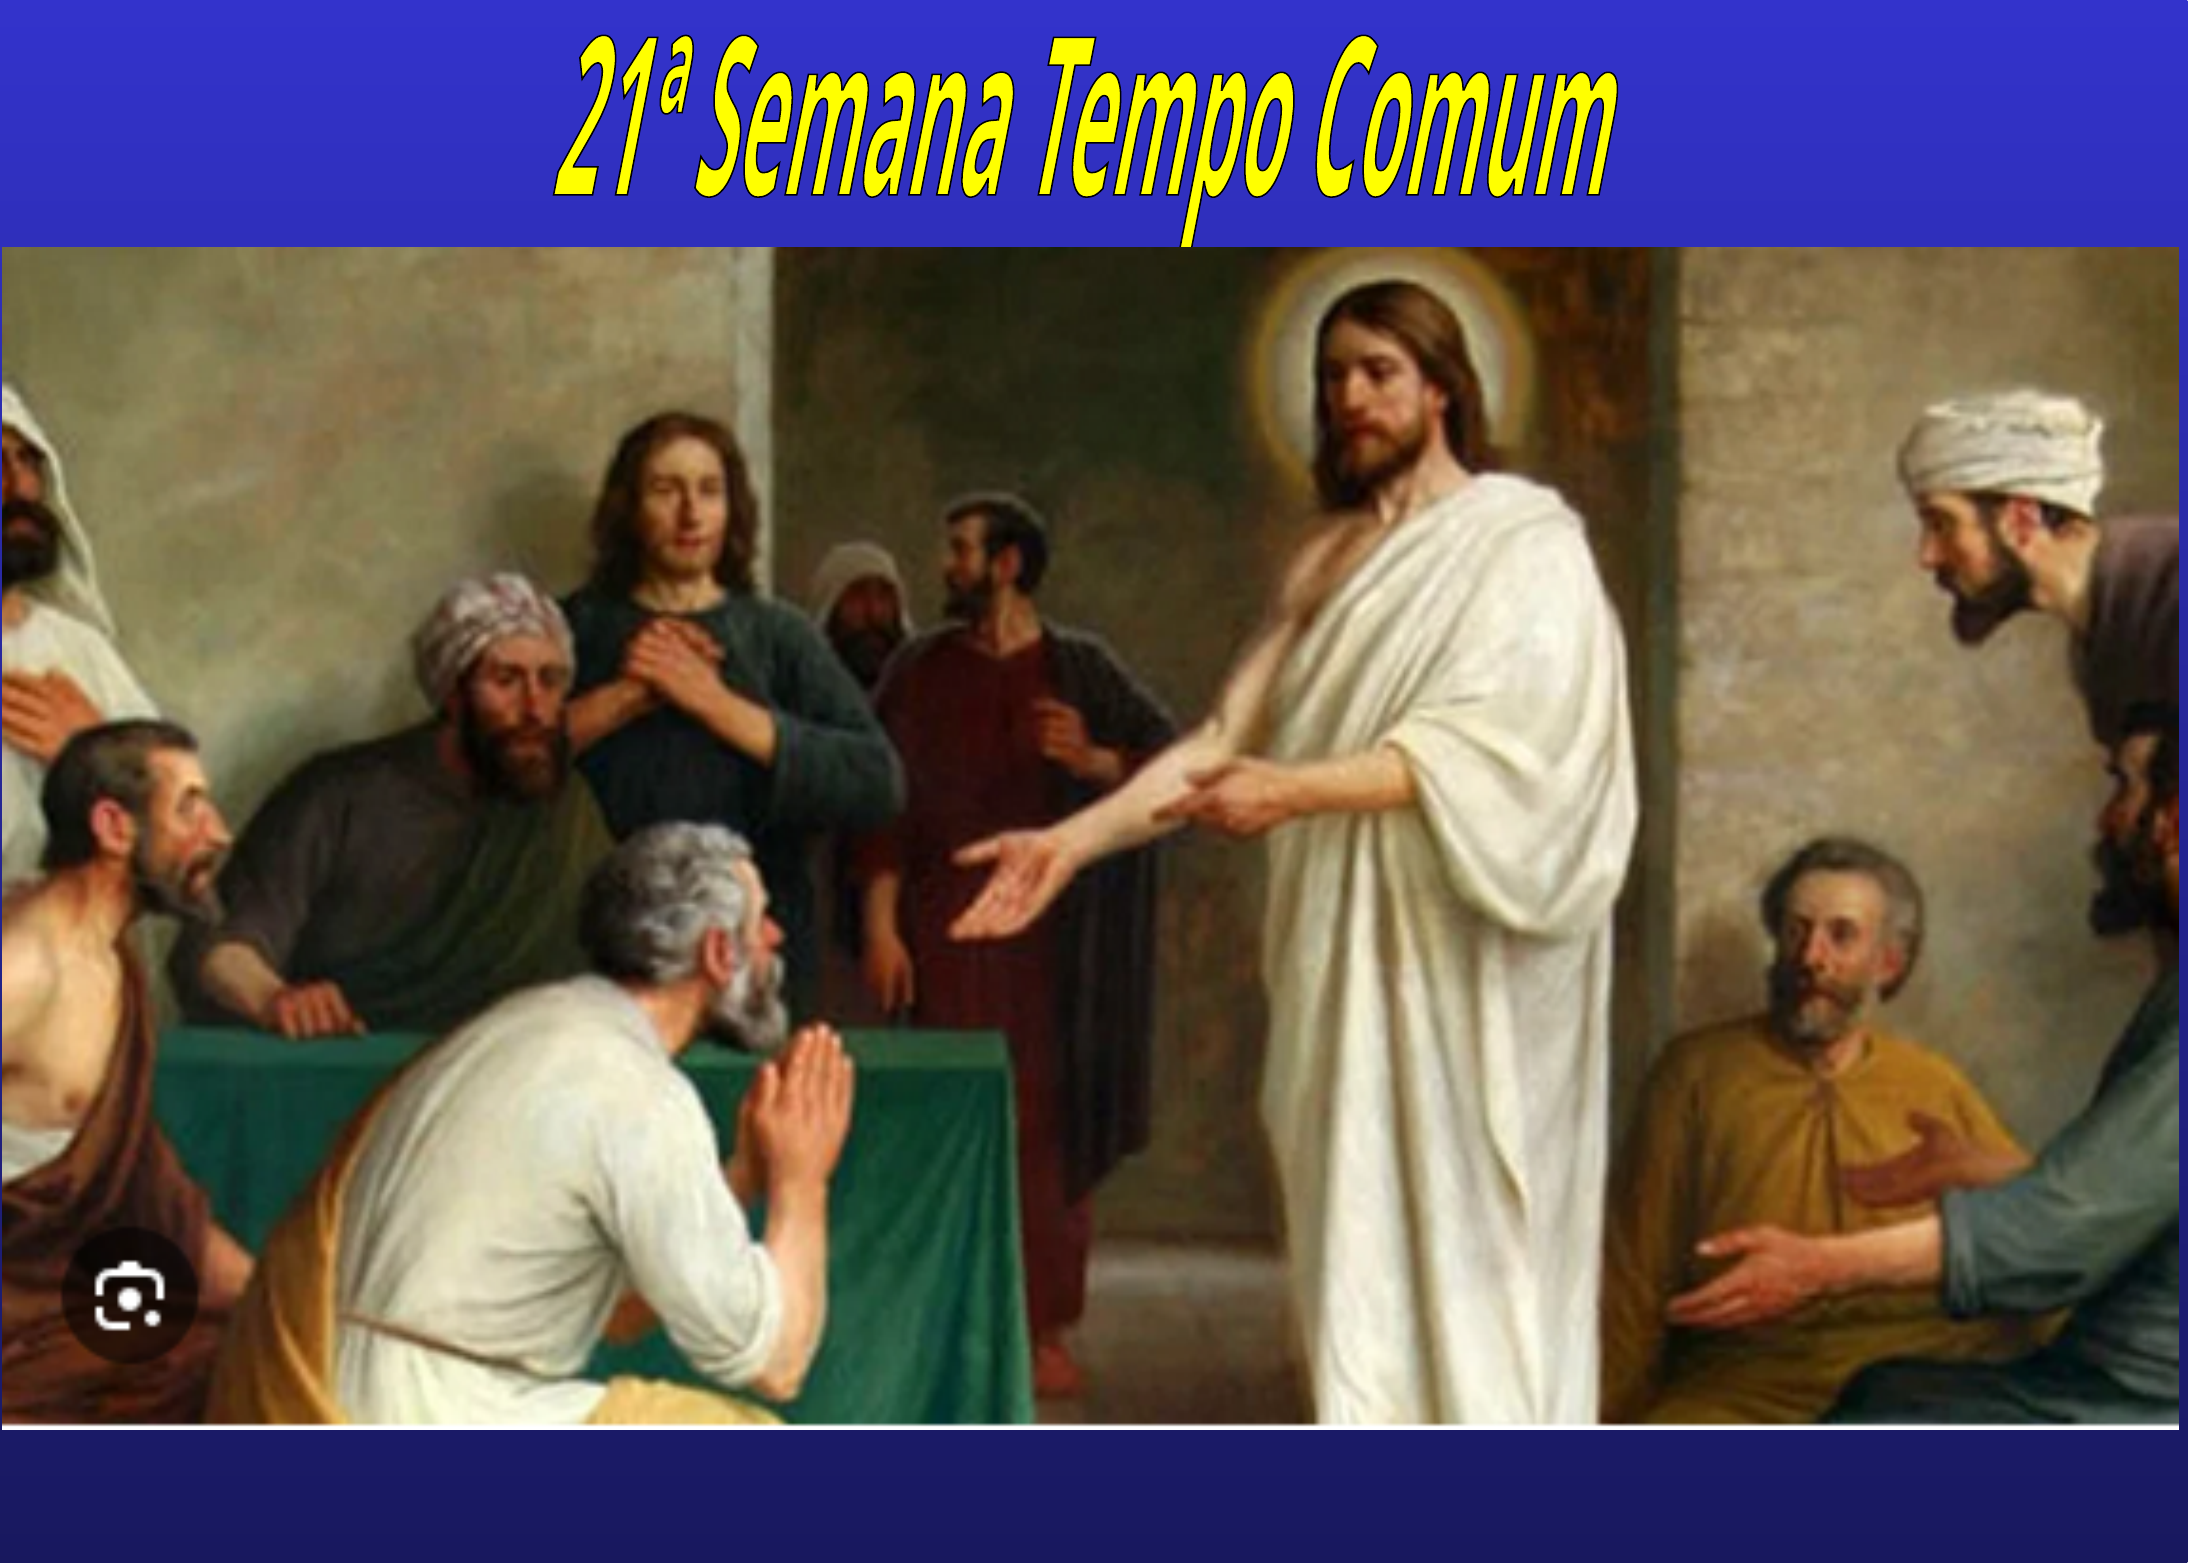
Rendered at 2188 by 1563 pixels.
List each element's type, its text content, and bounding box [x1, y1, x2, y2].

text_box 21ª Semana Tempo Comum [744, 72, 793, 198]
text_box 21ª Semana Tempo Comum [1072, 72, 1121, 198]
text_box 21ª Semana Tempo Comum [1406, 72, 1490, 195]
text_box 21ª Semana Tempo Comum [785, 72, 869, 195]
text_box 21ª Semana Tempo Comum [1038, 37, 1096, 195]
text_box 21ª Semana Tempo Comum [1534, 72, 1618, 195]
text_box 21ª Semana Tempo Comum [694, 35, 759, 198]
text_box 21ª Semana Tempo Comum [660, 35, 694, 114]
text_box 21ª Semana Tempo Comum [1113, 72, 1197, 195]
text_box 21ª Semana Tempo Comum [961, 72, 1014, 198]
text_box 21ª Semana Tempo Comum [1487, 74, 1546, 198]
text_box 21ª Semana Tempo Comum [1316, 35, 1378, 198]
text_box 21ª Semana Tempo Comum [615, 37, 658, 195]
text_box 21ª Semana Tempo Comum [553, 35, 616, 195]
text_box 21ª Semana Tempo Comum [1180, 72, 1247, 247]
text_box 21ª Semana Tempo Comum [1244, 72, 1294, 198]
text_box 21ª Semana Tempo Comum [1363, 72, 1413, 198]
text_box 21ª Semana Tempo Comum [908, 72, 967, 195]
text_box 21ª Semana Tempo Comum [863, 72, 916, 198]
picture [2, 247, 2179, 1430]
